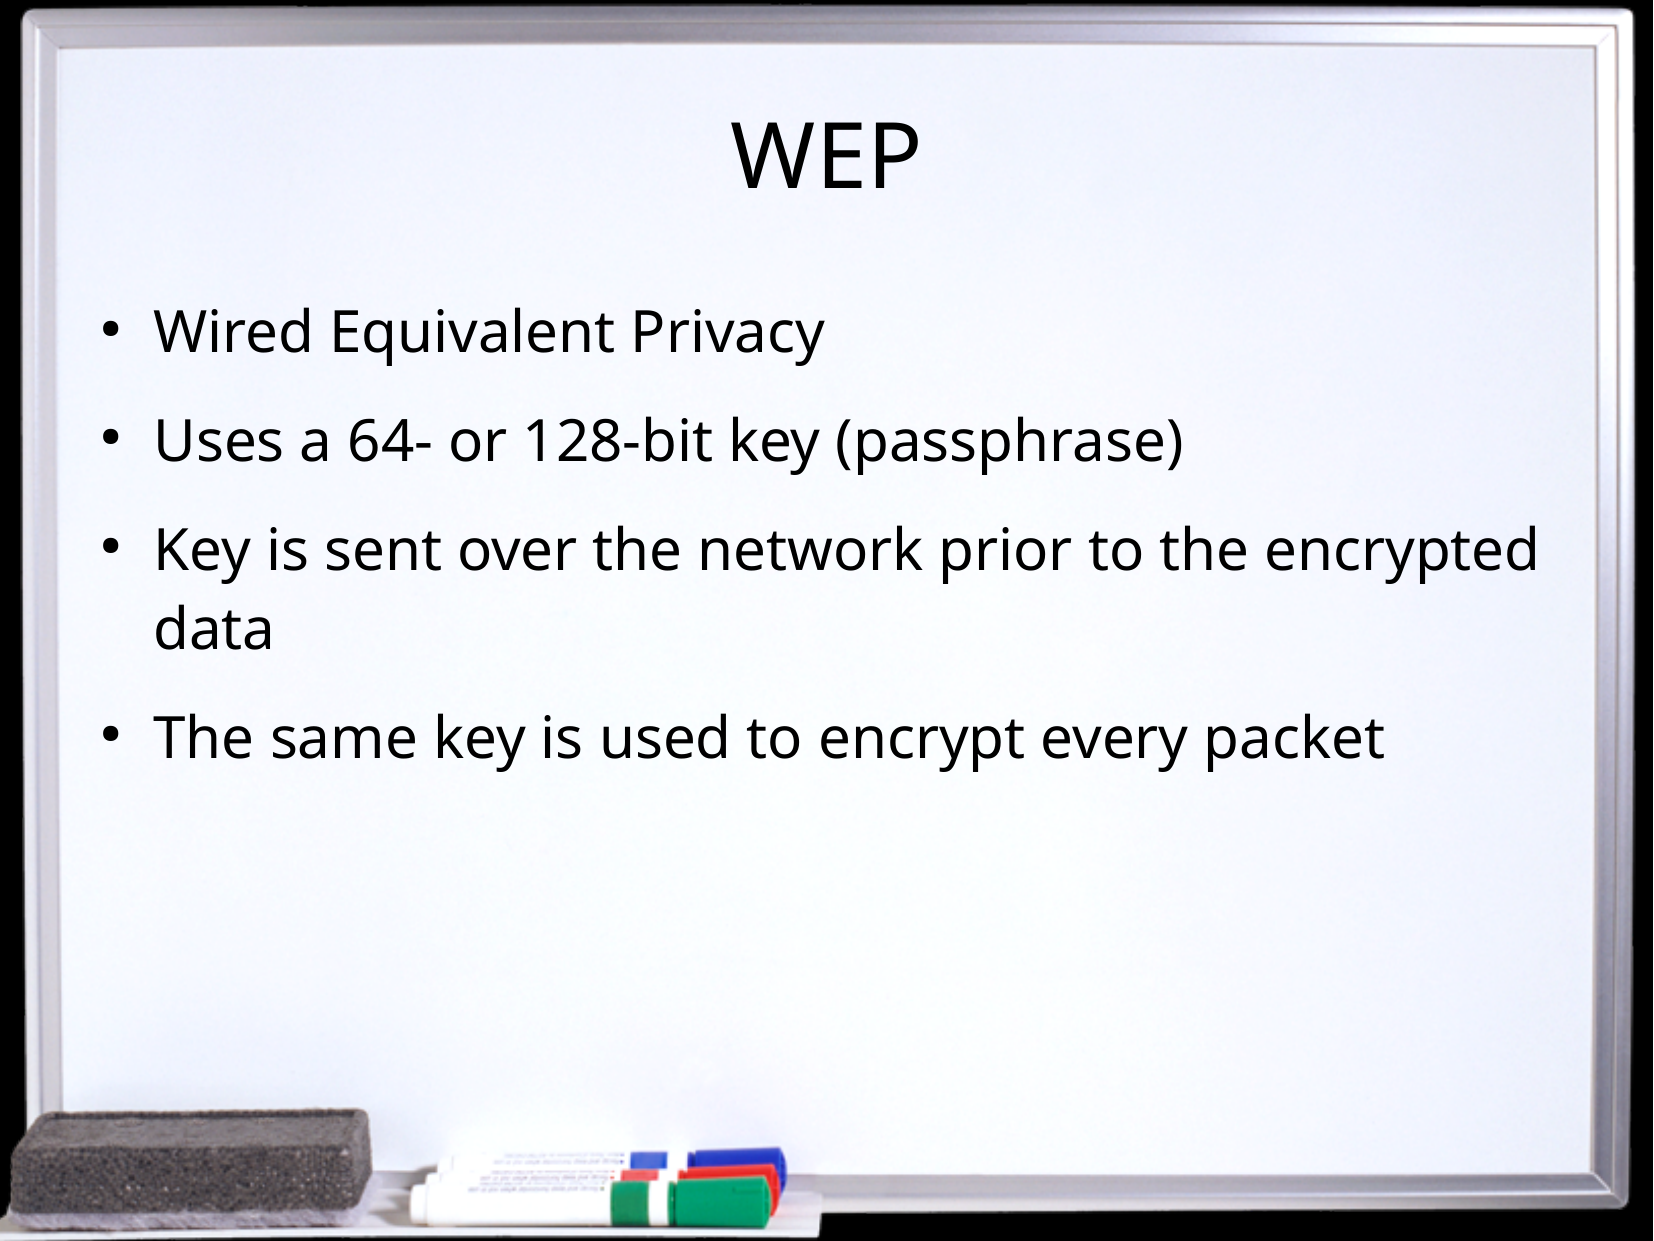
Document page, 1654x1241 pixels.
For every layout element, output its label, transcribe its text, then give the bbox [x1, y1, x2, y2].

picture [0, 0, 1654, 1241]
title WEP [82, 49, 1571, 257]
list Wired Equivalent Privacy Uses a 64- or 128-bit key (passphrase) Key is sent over the network prior to the encrypted data The same key is used to encrypt every packet [82, 290, 1571, 1109]
